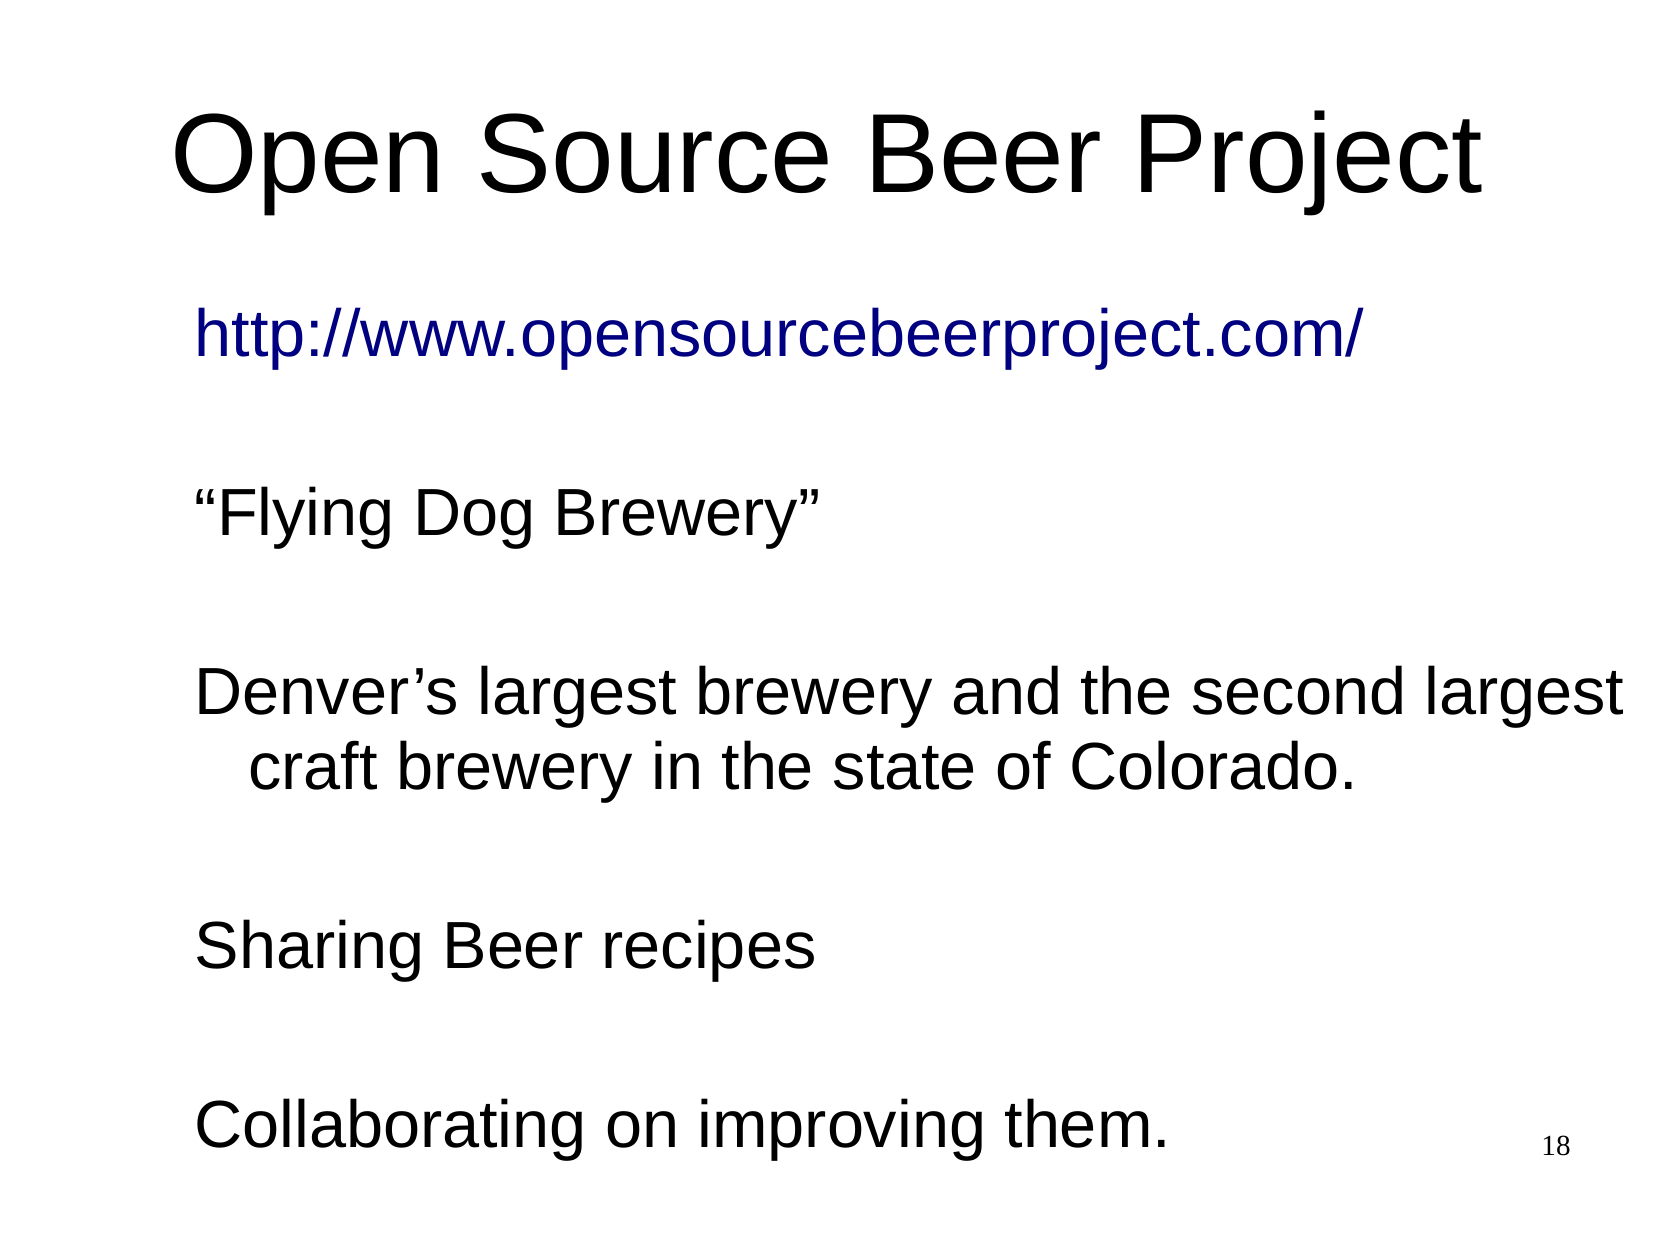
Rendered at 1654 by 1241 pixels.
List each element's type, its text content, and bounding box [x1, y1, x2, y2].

title Open Source Beer Project [82, 49, 1571, 257]
list http://www.opensourcebeerproject.com/ “Flying Dog Brewery” Denver’s largest brewery and the second largest craft brewery in the state of Colorado. Sharing Beer recipes Collaborating on improving them. [177, 296, 1654, 1162]
